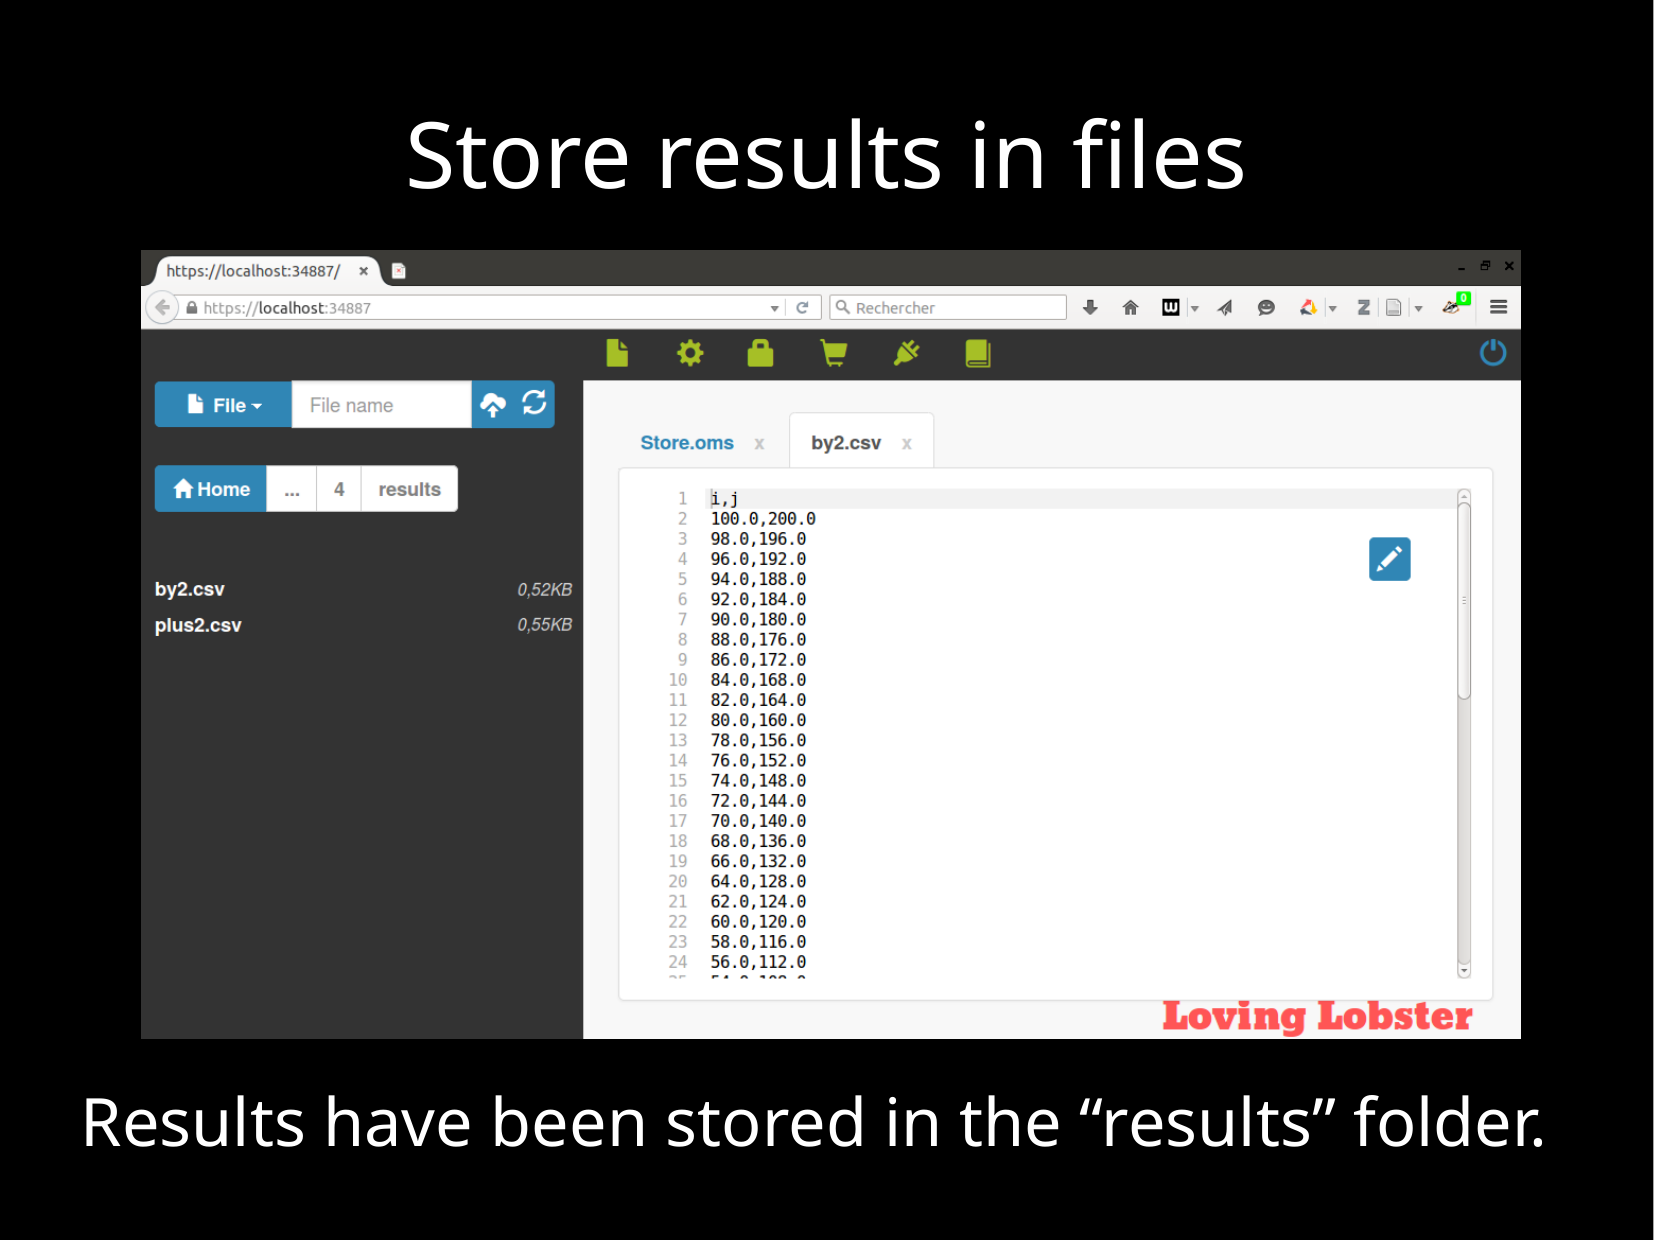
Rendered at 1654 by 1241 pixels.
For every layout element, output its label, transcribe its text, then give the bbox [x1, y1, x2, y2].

picture [141, 250, 1521, 1040]
list Results have been stored in the “results” folder. [41, 1074, 1589, 1211]
title Store results in files [82, 49, 1571, 257]
